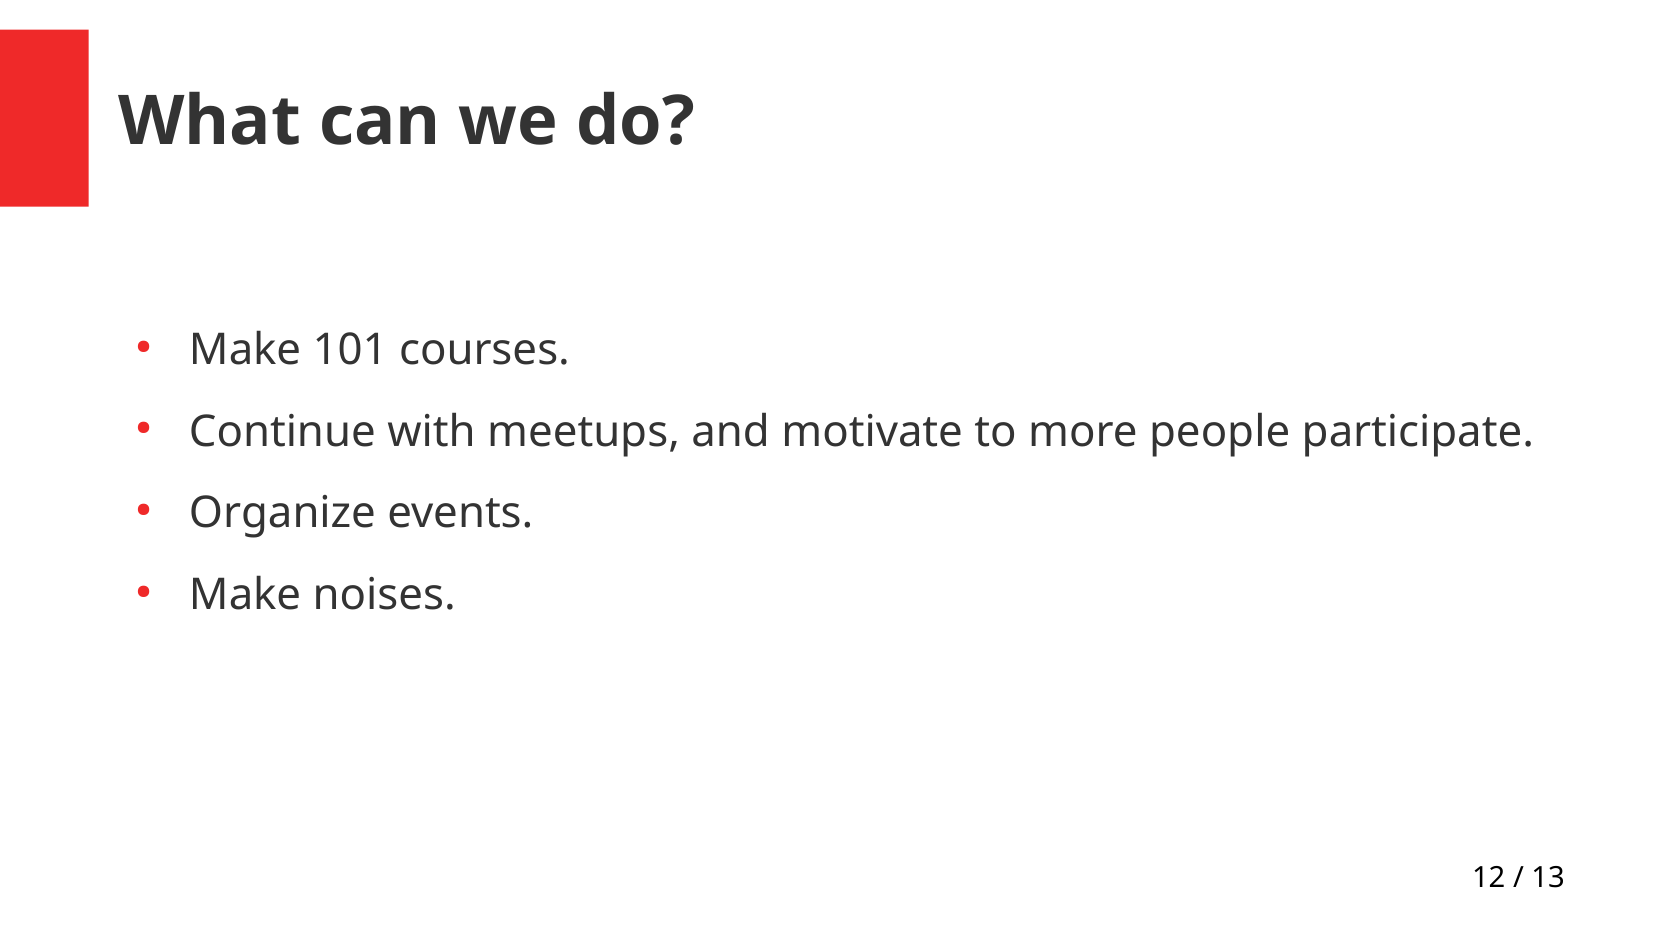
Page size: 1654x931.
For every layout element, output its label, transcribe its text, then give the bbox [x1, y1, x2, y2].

title What can we do? [118, 29, 1595, 207]
list Make 101 courses. Continue with meetups, and motivate to more people participate. Organize events. Make noises. [118, 236, 1595, 798]
